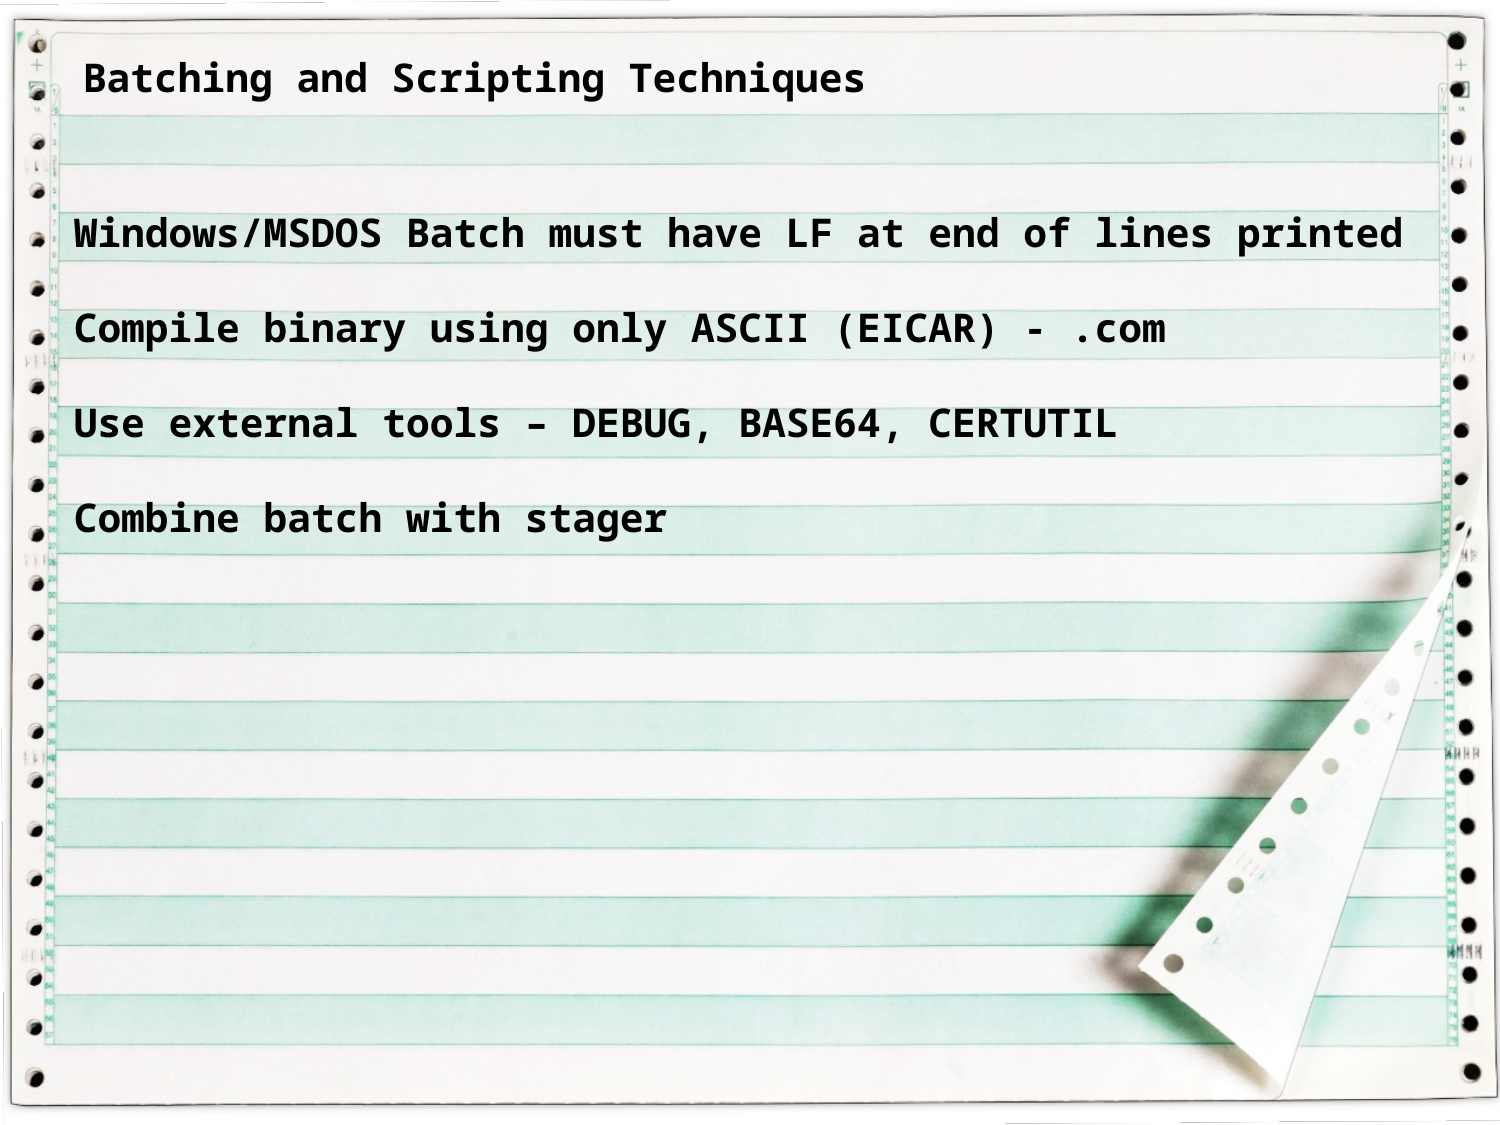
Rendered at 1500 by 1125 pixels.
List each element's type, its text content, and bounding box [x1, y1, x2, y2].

picture [0, 0, 1500, 1125]
text_box Windows/MSDOS Batch must have LF at end of lines printed Compile binary using only ASCII (EICAR) - .com Use external tools – DEBUG, BASE64, CERTUTIL Combine batch with stager [58, 200, 1427, 548]
text_box Batching and Scripting Techniques [68, 45, 1436, 109]
